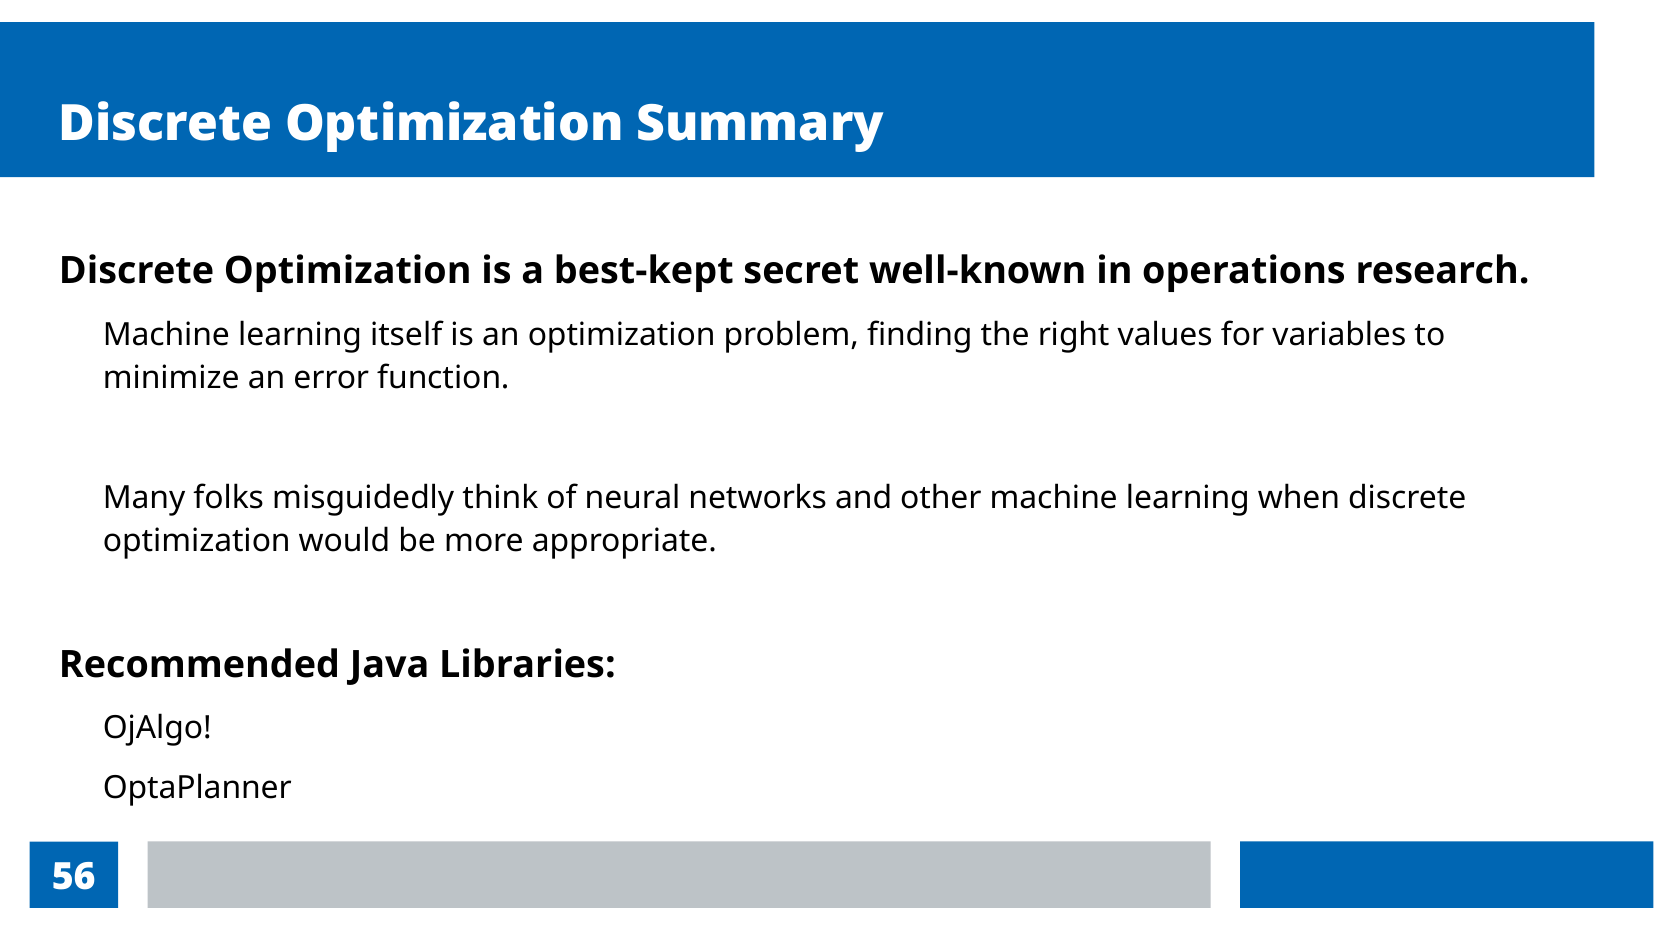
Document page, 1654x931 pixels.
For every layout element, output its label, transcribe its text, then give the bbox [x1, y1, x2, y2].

list Discrete Optimization is a best-kept secret well-known in operations research. Machine learning itself is an optimization problem, finding the right values for variables to minimize an error function. Many folks misguidedly think of neural networks and other machine learning when discrete optimization would be more appropriate. Recommended Java Libraries: OjAlgo! OptaPlanner [59, 243, 1565, 820]
title Discrete Optimization Summary [59, 44, 1595, 156]
